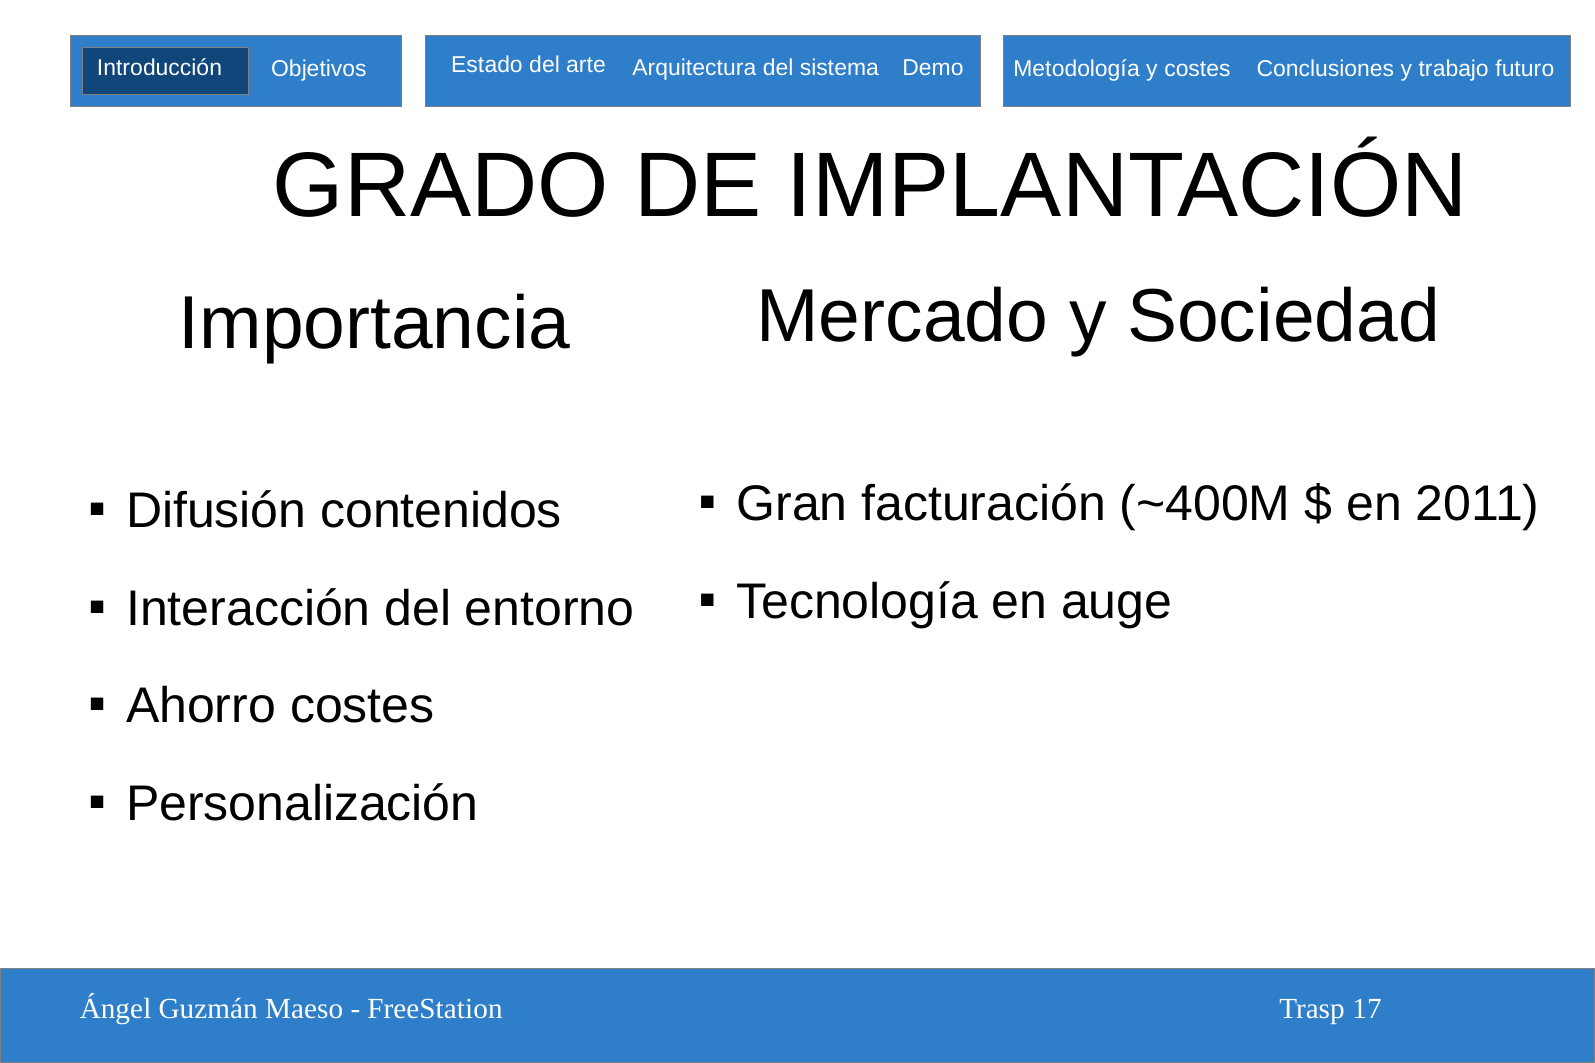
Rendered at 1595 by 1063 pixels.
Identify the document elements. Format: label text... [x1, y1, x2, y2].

text_box Difusión contenidos Interacción del entorno Ahorro costes Personalización [76, 474, 650, 839]
title Mercado y Sociedad [625, 259, 1571, 371]
title Estado del arte [413, 41, 644, 89]
text_box [70, 100, 402, 107]
title Introducción [70, 35, 249, 100]
text_box [1003, 101, 1571, 107]
text_box [425, 35, 981, 47]
text_box [425, 88, 981, 107]
title Objetivos [236, 36, 402, 101]
title Conclusiones y trabajo futuro [1228, 36, 1583, 101]
text_box Gran facturación (~400M $ en 2011) Tecnología en auge [686, 468, 1560, 716]
title Demo [868, 47, 999, 88]
title Metodología y costes [981, 36, 1228, 101]
title GRADO DE IMPLANTACIÓN [153, 128, 1589, 240]
title Importancia [112, 266, 638, 378]
title Arquitectura del sistema [625, 41, 886, 94]
